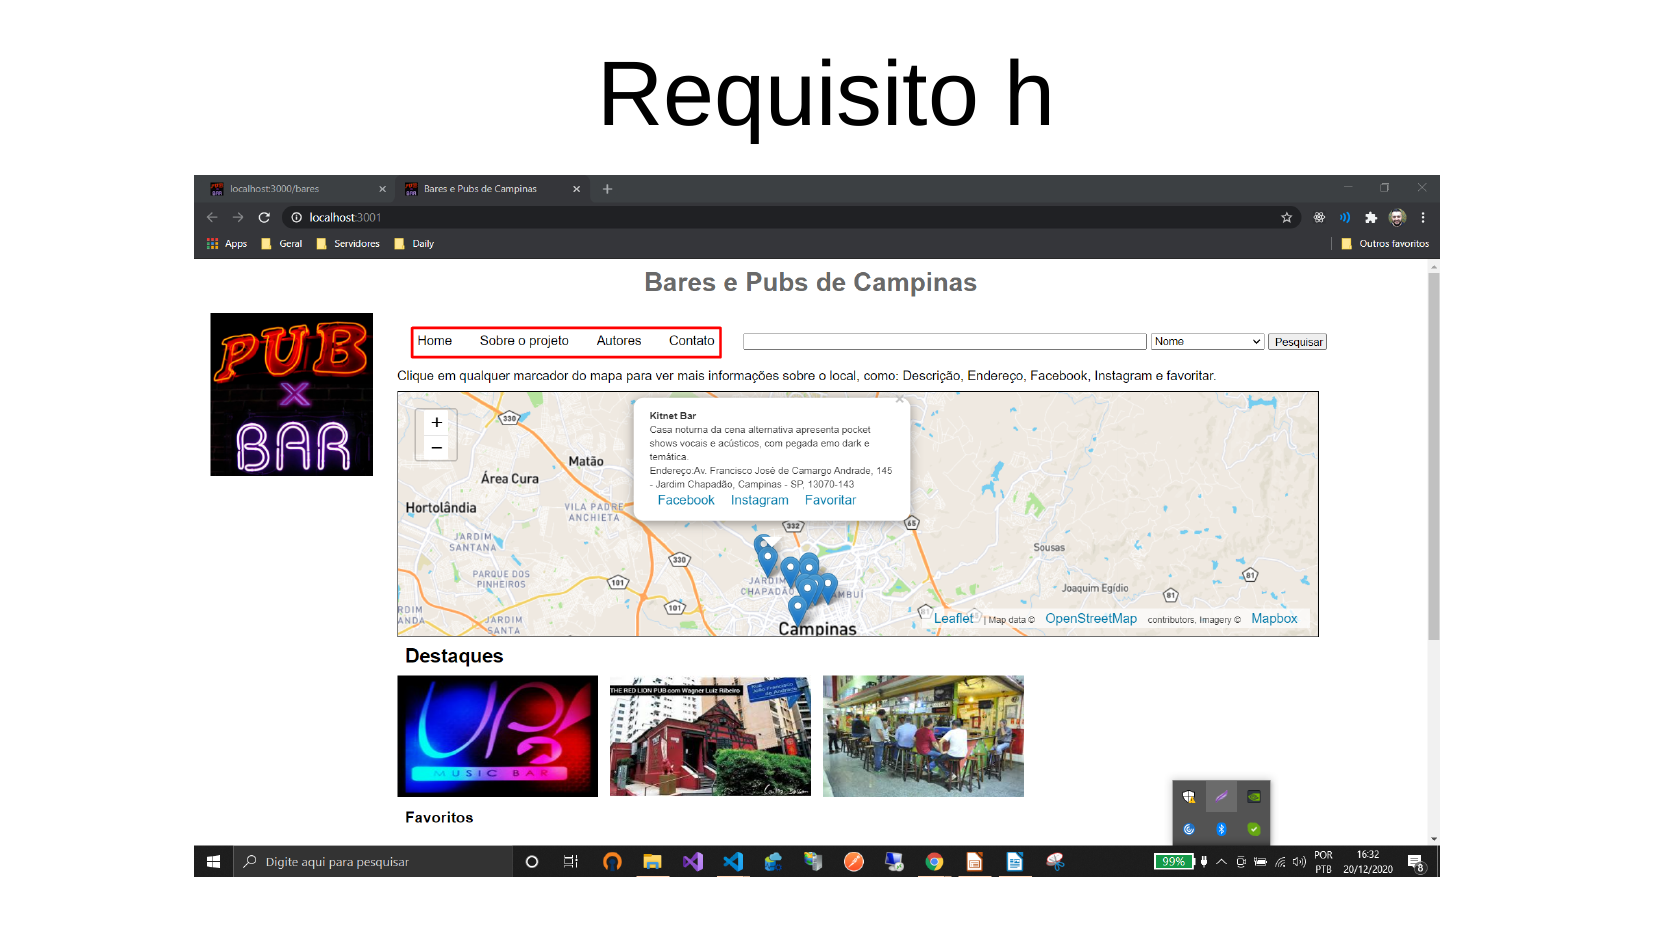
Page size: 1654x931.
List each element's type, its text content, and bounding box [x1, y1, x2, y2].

title Requisito h [82, 37, 1571, 151]
picture [194, 175, 1440, 877]
